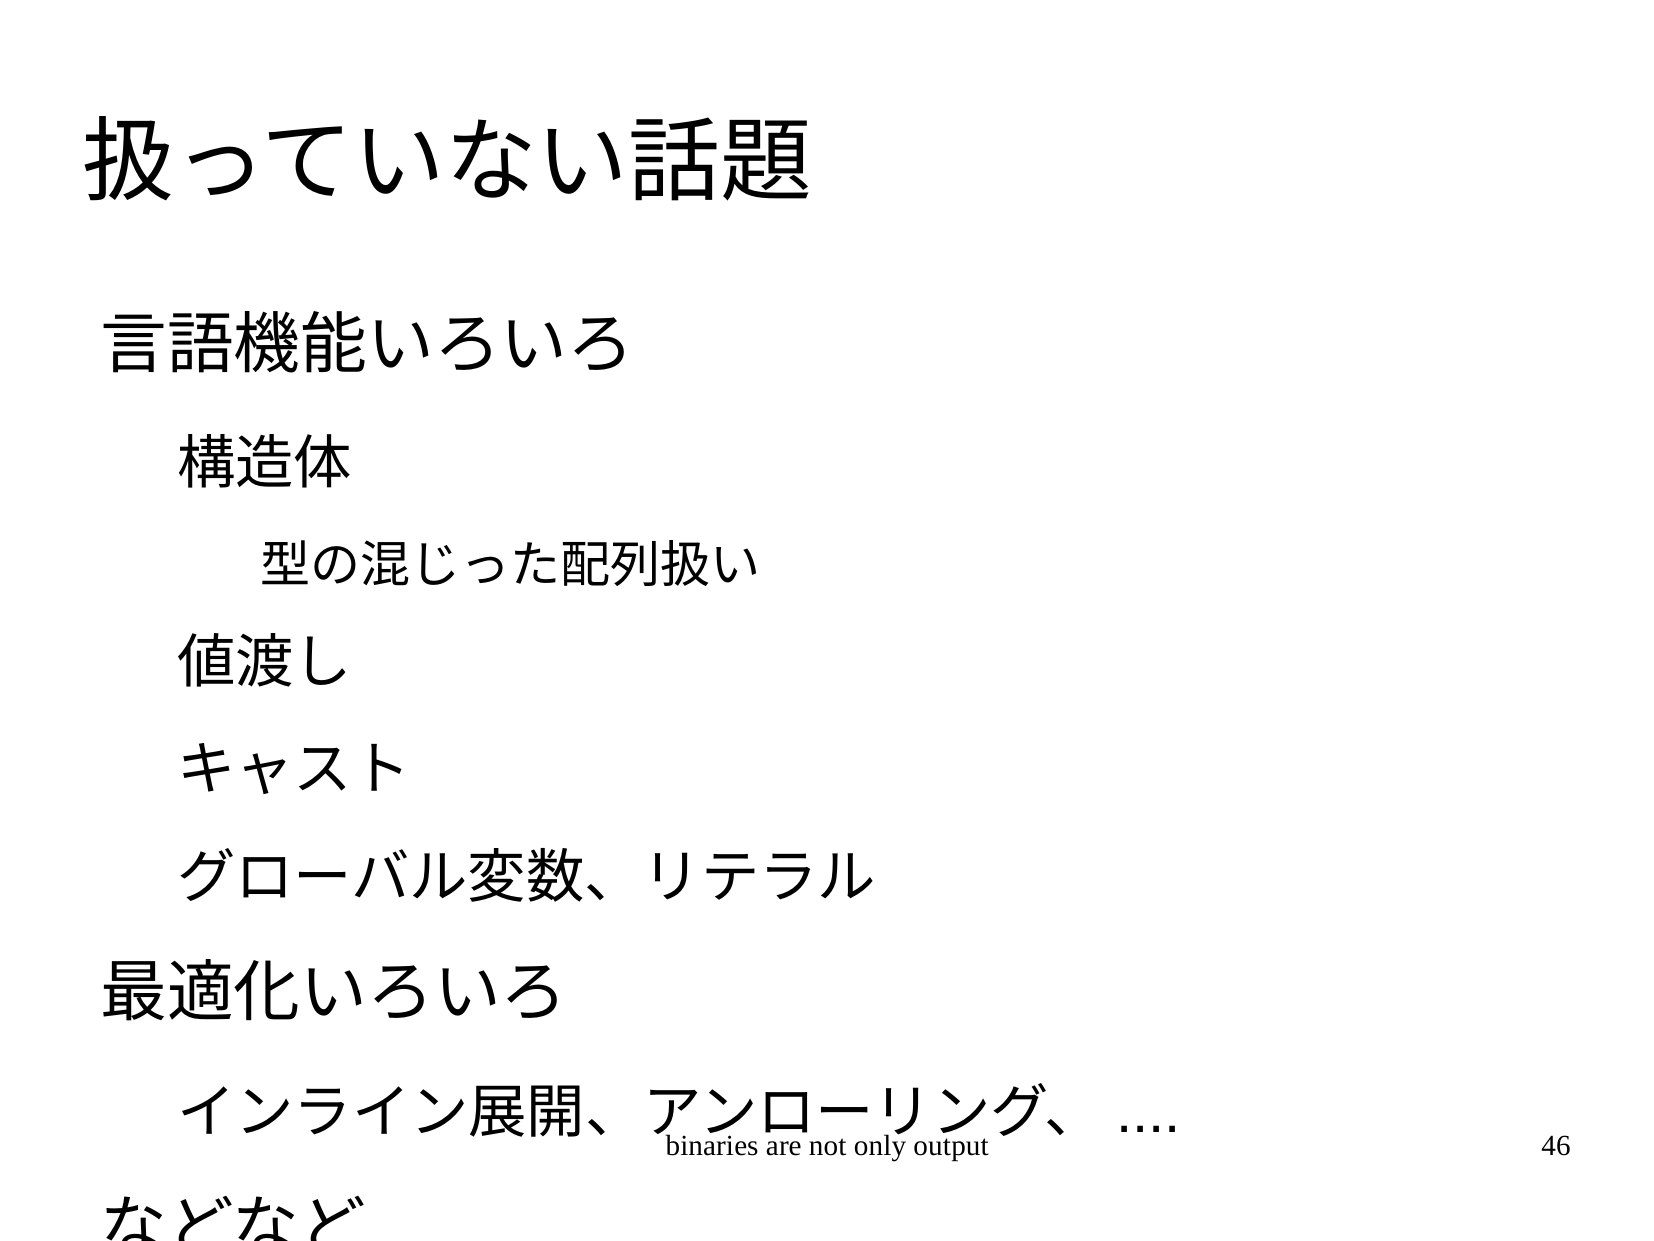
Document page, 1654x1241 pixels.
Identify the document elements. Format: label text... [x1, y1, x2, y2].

list 言語機能いろいろ 構造体 型の混じった配列扱い 値渡し キャスト グローバル変数、リテラル 最適化いろいろ インライン展開、アンローリング、 .... などなど...... [82, 290, 1571, 1094]
title 扱っていない話題 [82, 49, 1571, 257]
